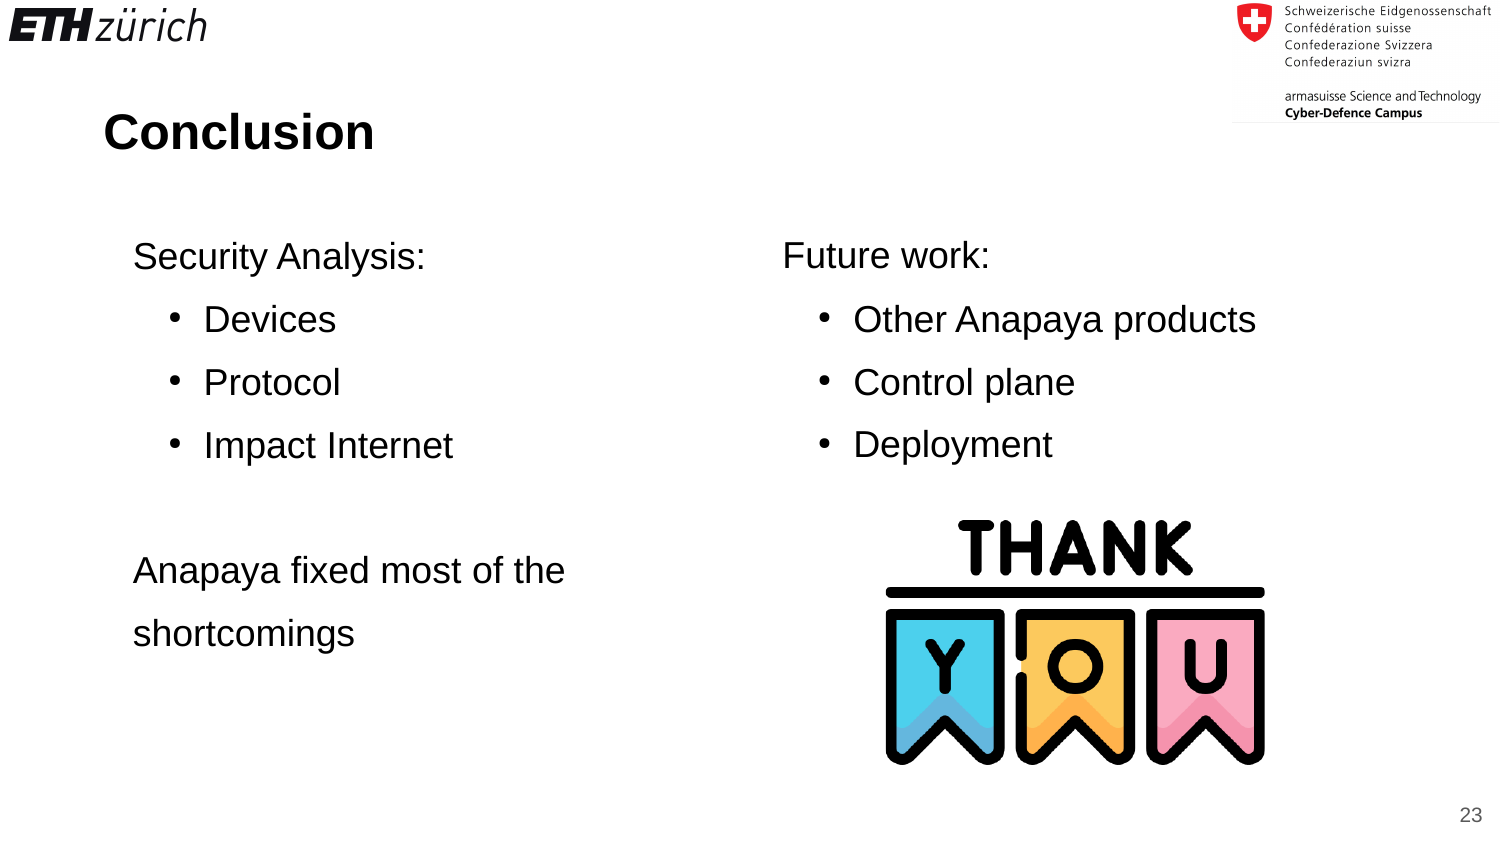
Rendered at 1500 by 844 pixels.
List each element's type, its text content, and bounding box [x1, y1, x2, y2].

picture [1232, 0, 1500, 123]
text_box Security Analysis: Devices Protocol Impact Internet Anapaya fixed most of the shortcomings [118, 206, 650, 768]
picture [885, 501, 1265, 768]
picture [8, 8, 207, 42]
text_box Future work: Other Anapaya products Control plane Deployment [767, 206, 1329, 474]
text_box Conclusion [88, 88, 1182, 178]
